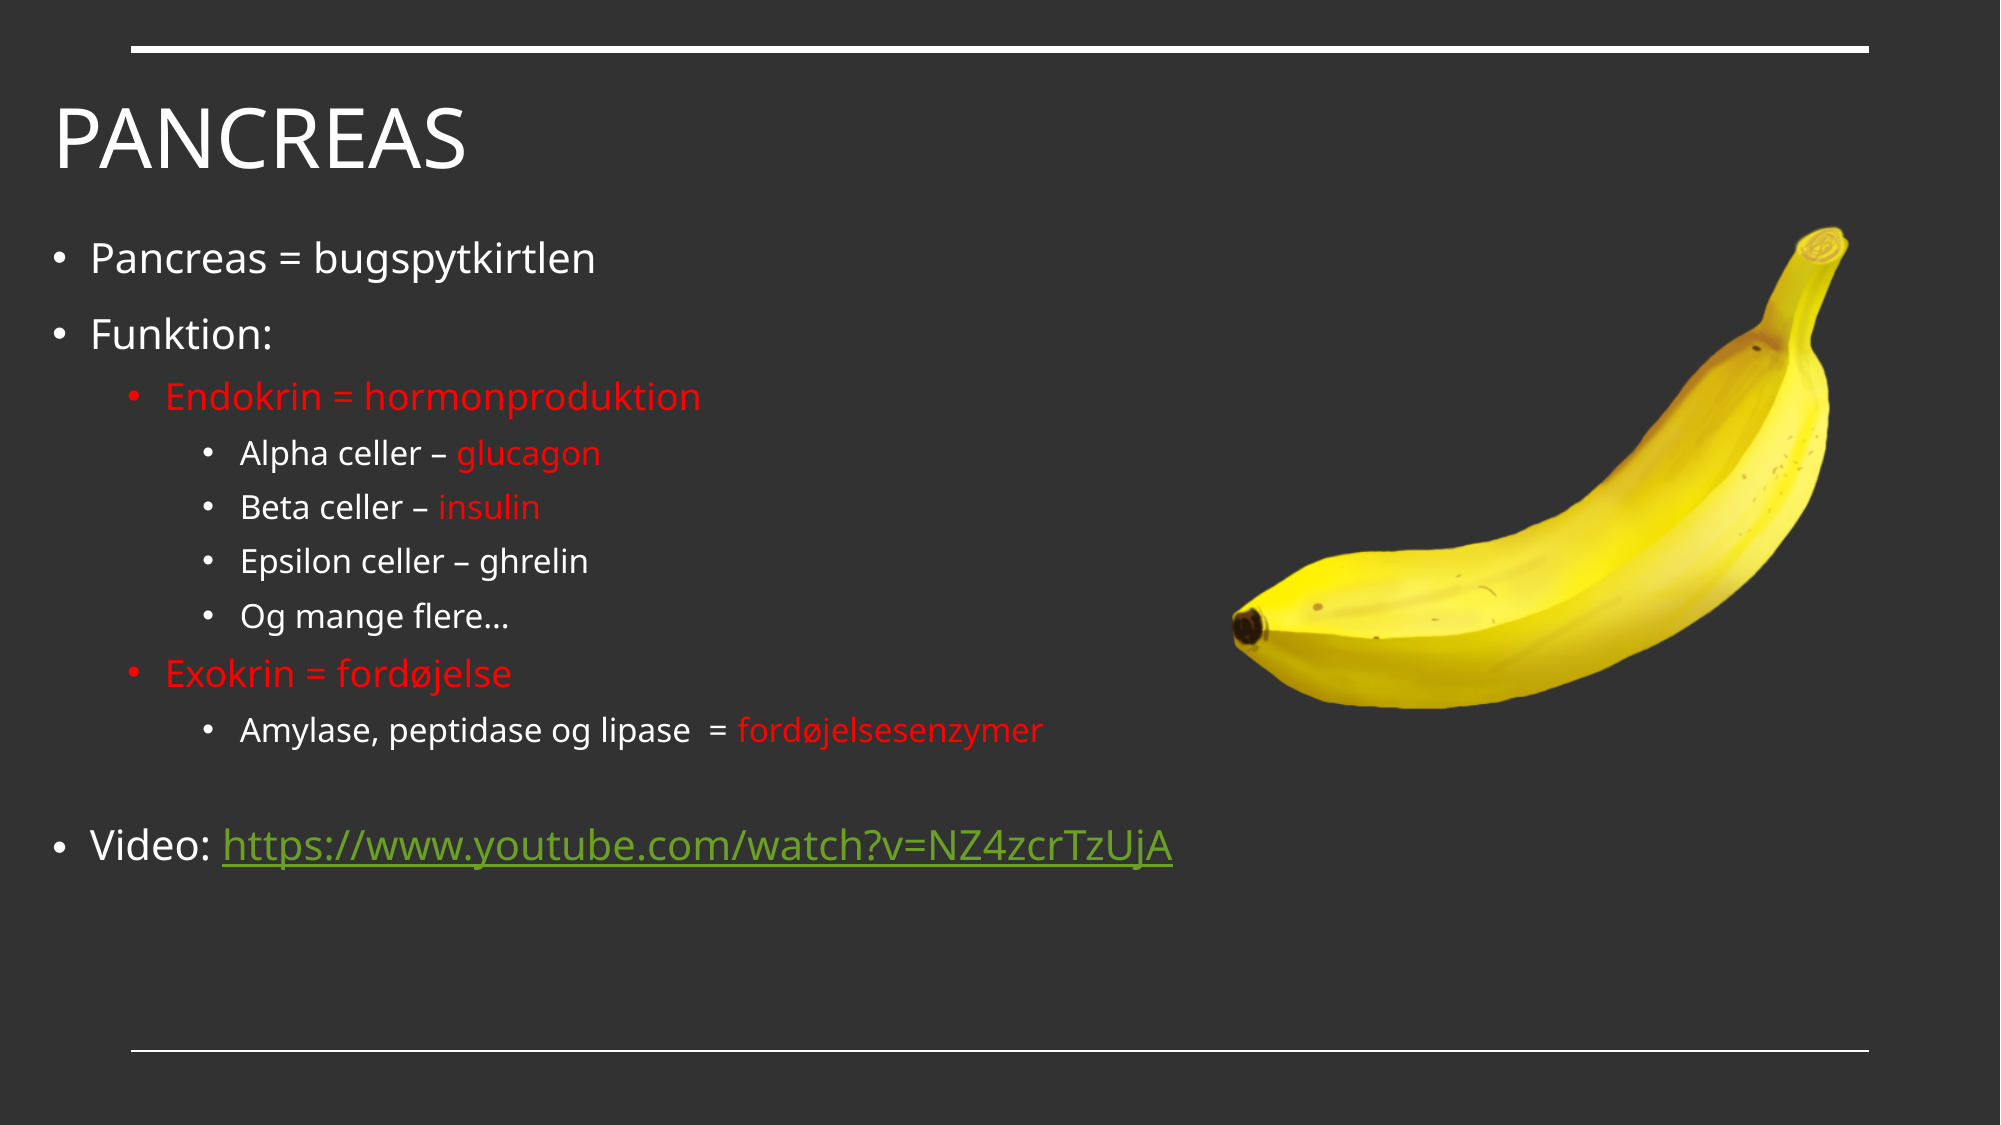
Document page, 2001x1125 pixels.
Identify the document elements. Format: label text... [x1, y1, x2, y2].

title Pancreas [37, 77, 1792, 219]
list Pancreas = bugspytkirtlen Funktion: Endokrin = hormonproduktion Alpha celler – glucagon Beta celler – insulin Epsilon celler – ghrelin Og mange flere… Exokrin = fordøjelse Amylase, peptidase og lipase = fordøjelsesenzymer Video: https://www.youtube.com/watch?v=NZ4zcrTzUjA [37, 219, 1792, 906]
picture [1203, 207, 1918, 757]
